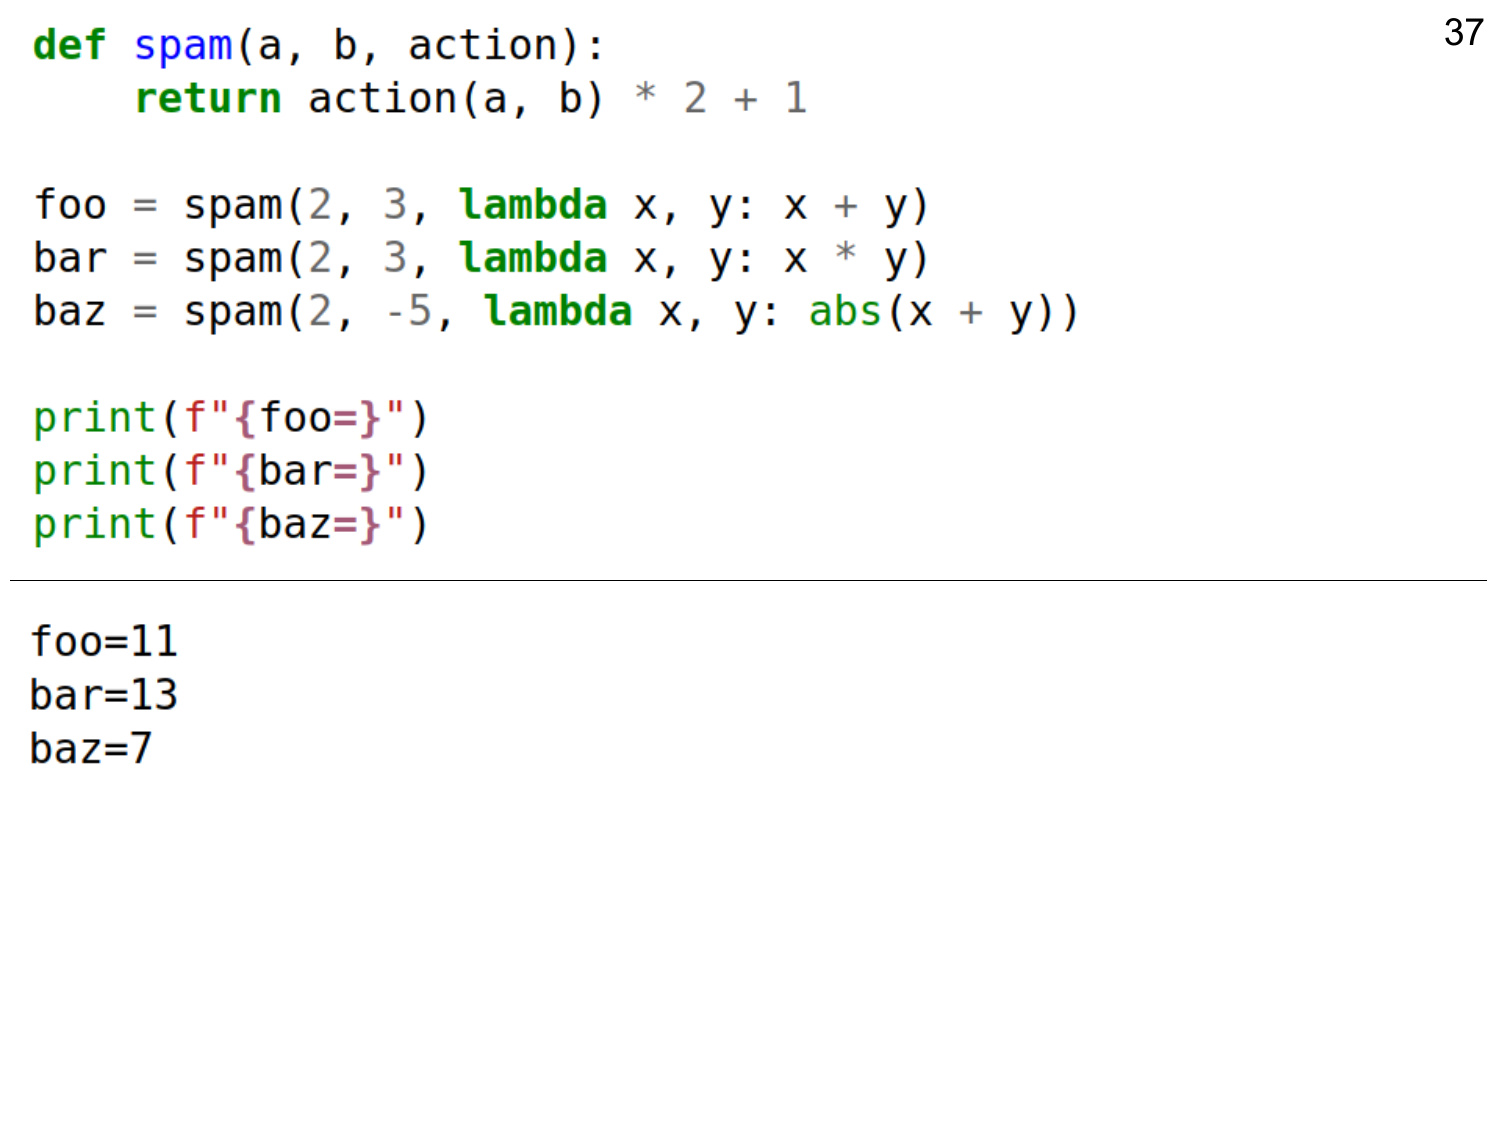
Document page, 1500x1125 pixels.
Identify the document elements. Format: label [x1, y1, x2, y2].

picture [21, 601, 189, 776]
picture [19, 14, 1092, 558]
